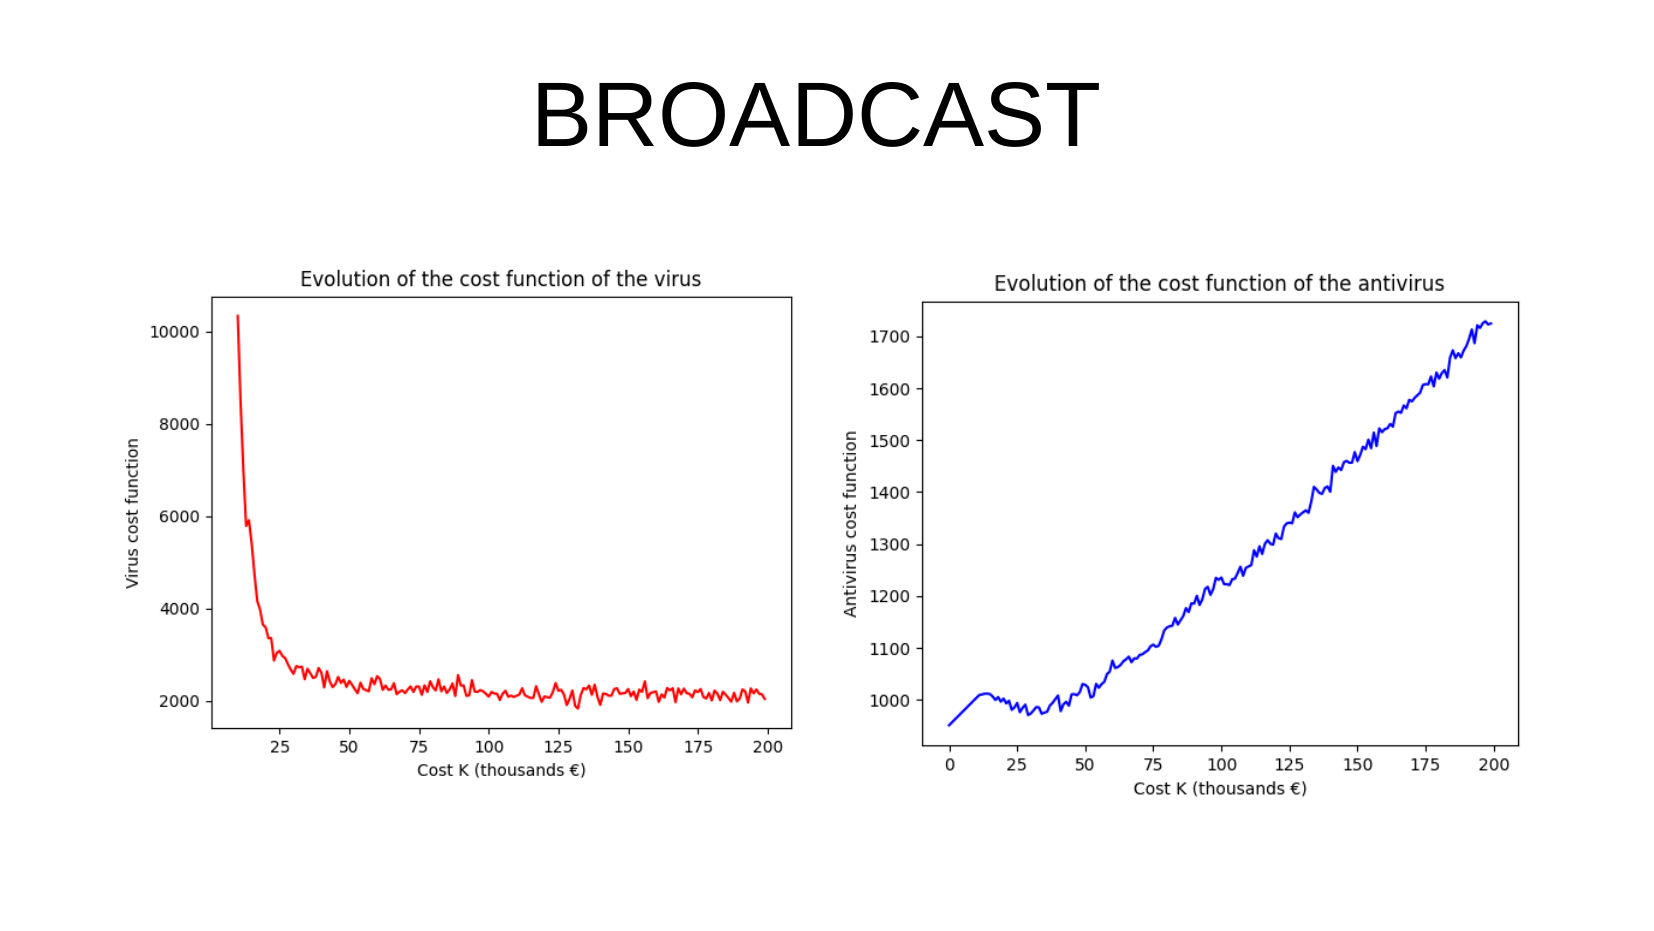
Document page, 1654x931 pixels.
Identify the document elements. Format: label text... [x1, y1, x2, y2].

title BROADCAST [82, 37, 1571, 193]
picture [118, 229, 1595, 809]
